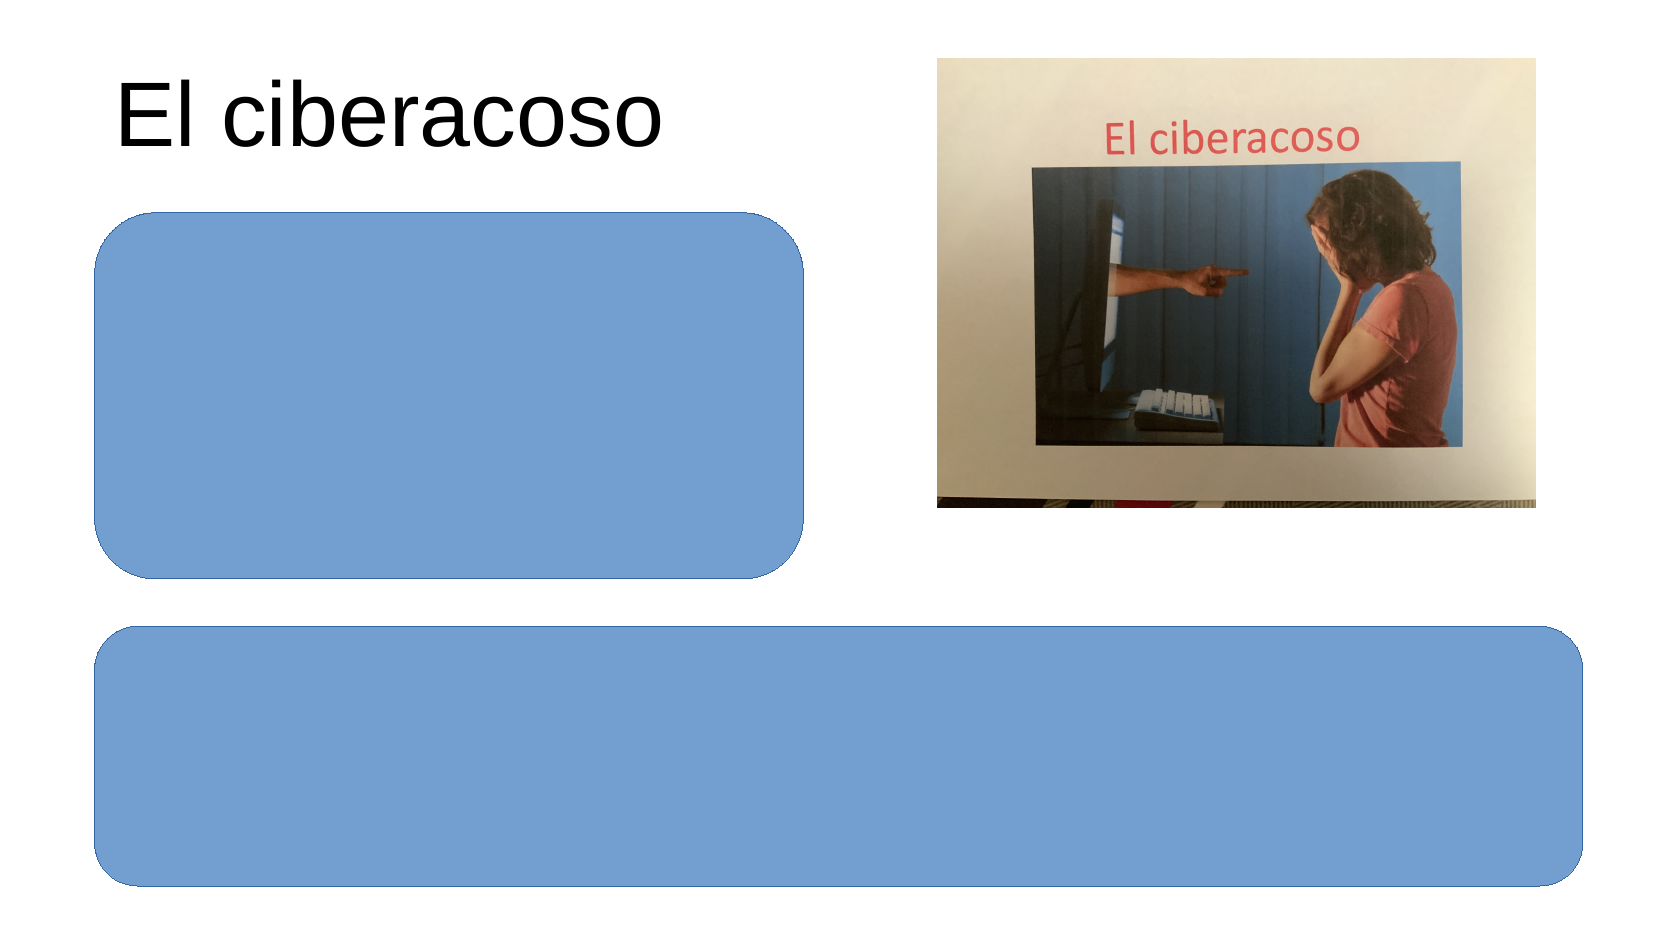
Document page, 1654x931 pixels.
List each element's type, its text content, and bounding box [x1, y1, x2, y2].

text_box [94, 626, 1583, 887]
title El ciberacoso [82, 37, 697, 193]
text_box [94, 212, 804, 579]
picture [937, 58, 1536, 508]
